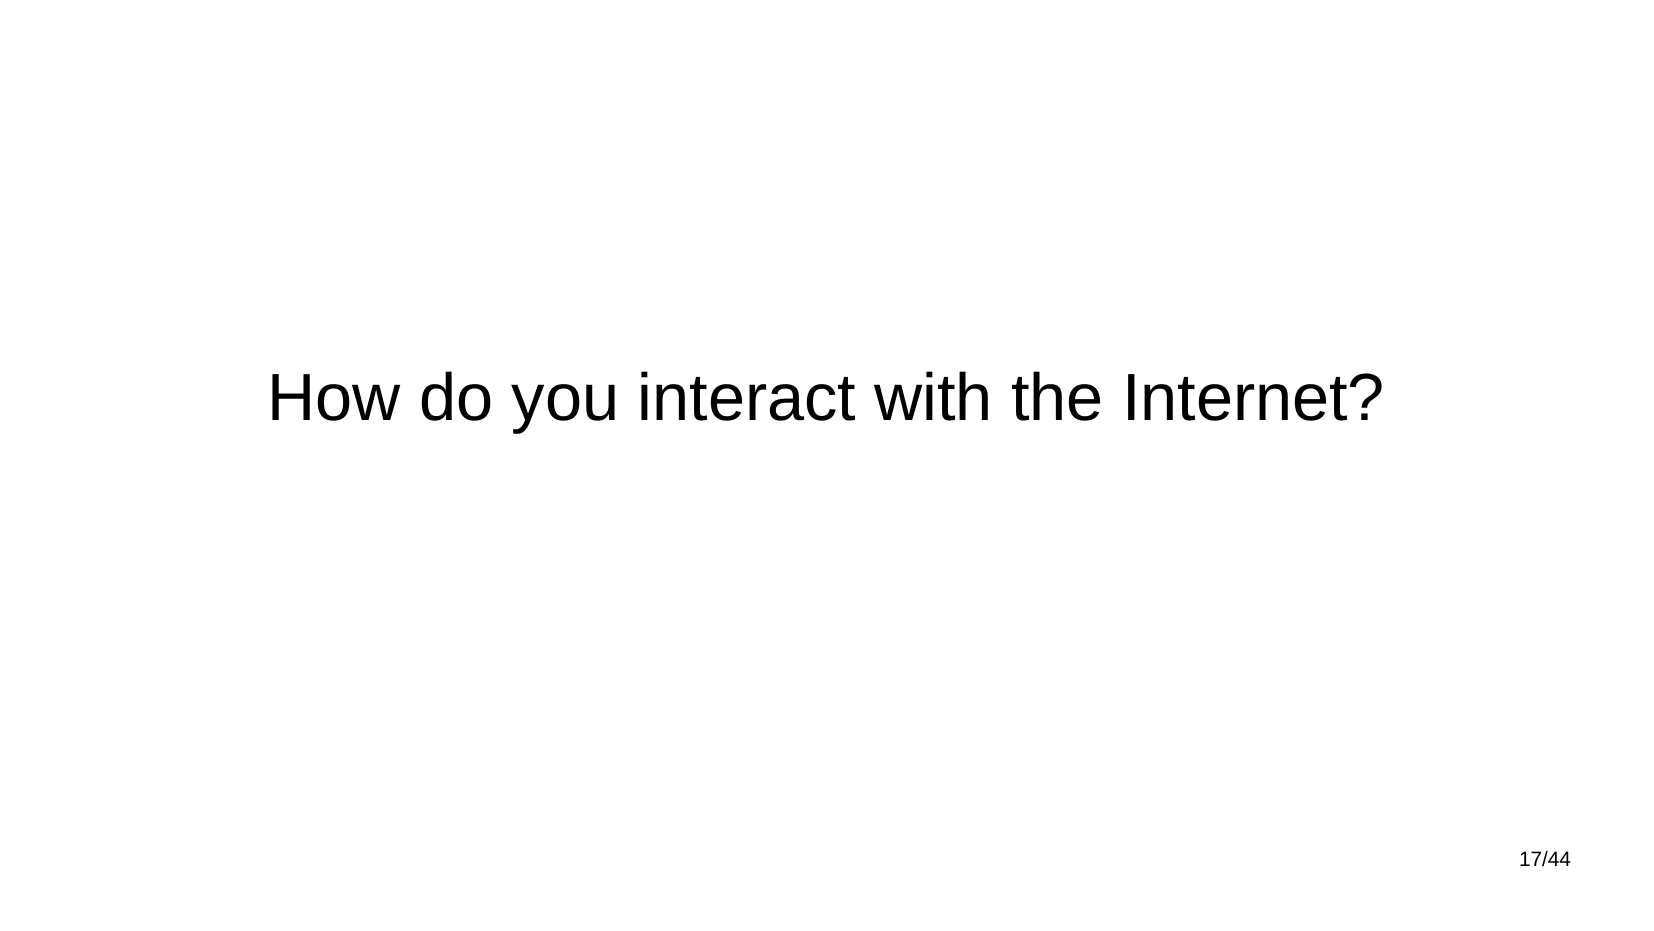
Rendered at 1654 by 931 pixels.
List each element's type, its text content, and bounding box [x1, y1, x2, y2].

subtitle How do you interact with the Internet? [82, 37, 1571, 757]
